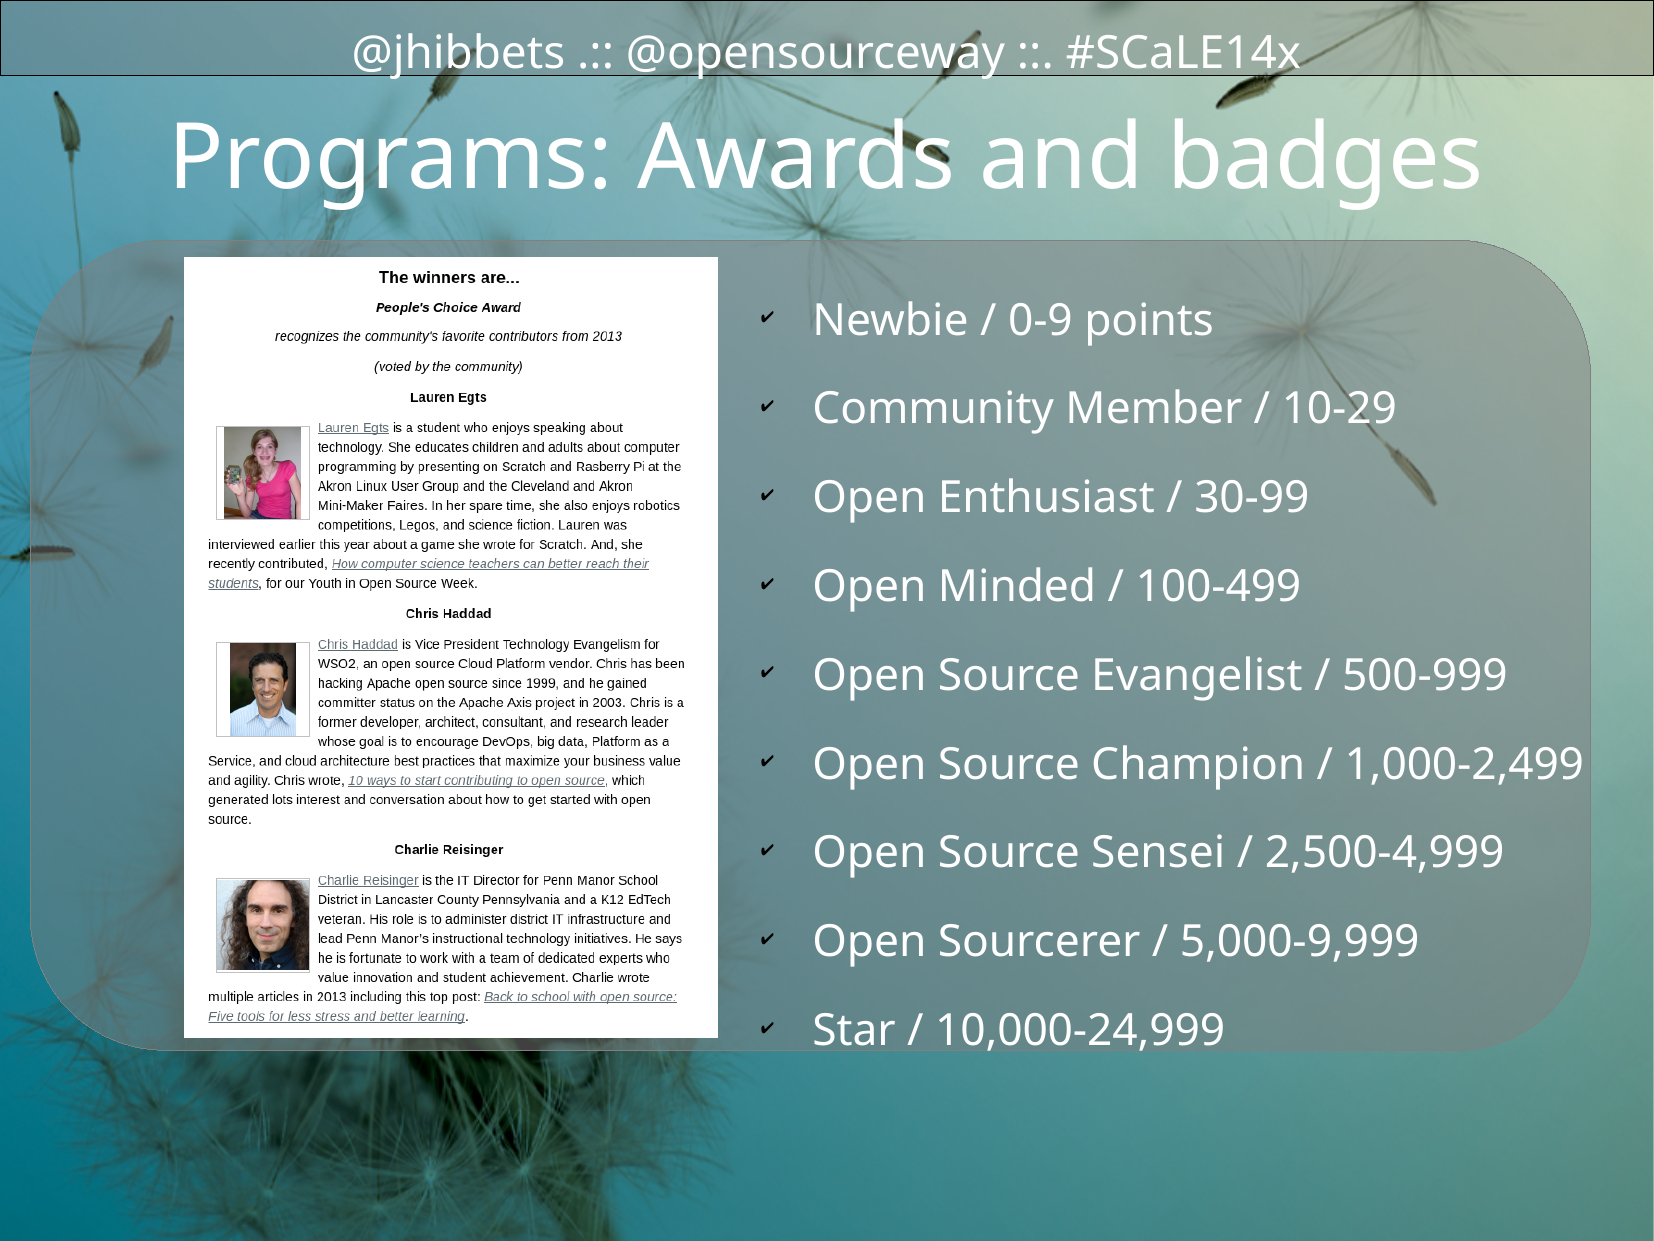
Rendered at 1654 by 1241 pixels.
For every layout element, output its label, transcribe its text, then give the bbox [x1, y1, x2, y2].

picture [0, 76, 1654, 1241]
picture [184, 257, 718, 1038]
text_box [30, 240, 1558, 1051]
list Newbie / 0-9 points Community Member / 10-29 Open Enthusiast / 30-99 Open Minded / 100-499 Open Source Evangelist / 500-999 Open Source Champion / 1,000-2,499 Open Source Sensei / 2,500-4,999 Open Sourcerer / 5,000-9,999 Star / 10,000-24,999 [743, 287, 1591, 1107]
title Programs: Awards and badges [82, 49, 1571, 257]
